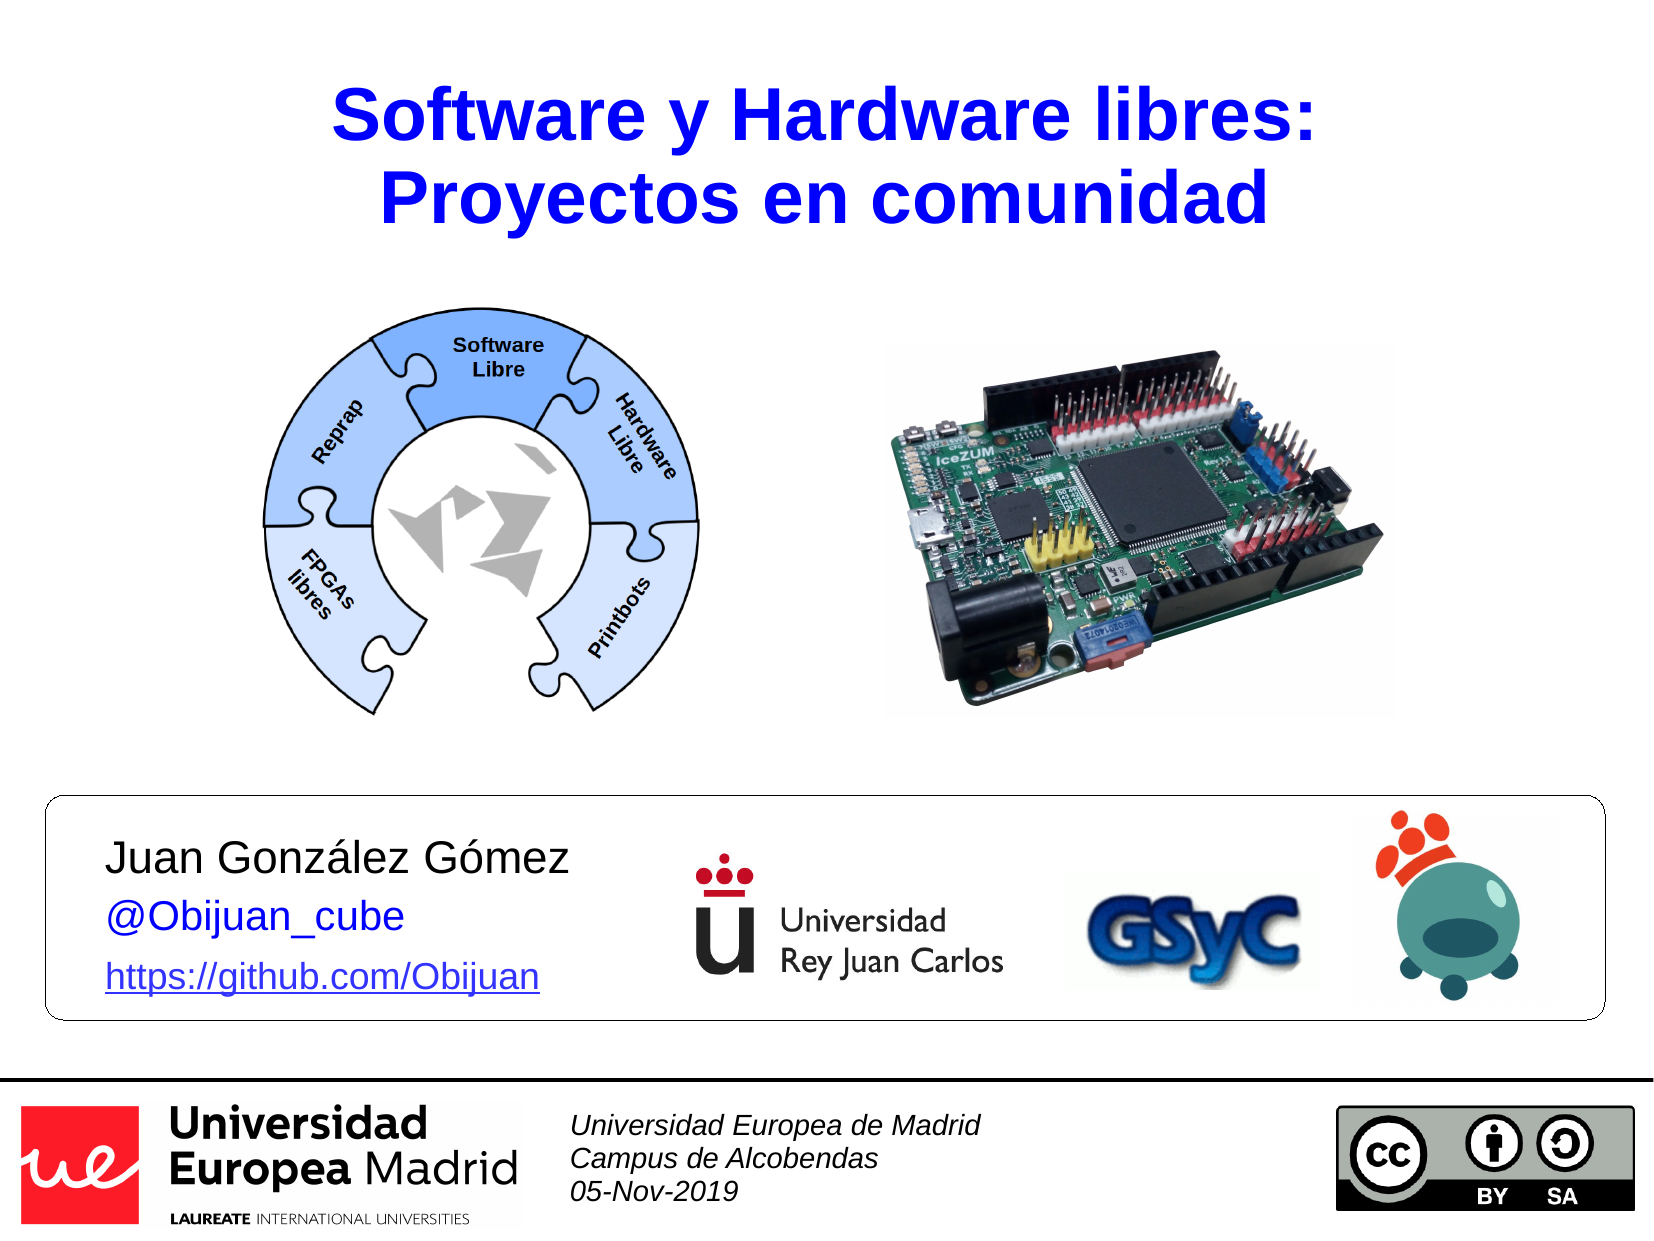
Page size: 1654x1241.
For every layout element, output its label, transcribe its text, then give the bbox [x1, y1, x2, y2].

picture [885, 344, 1396, 718]
text_box @Obijuan_cube [90, 885, 451, 961]
text_box Juan González Gómez [90, 825, 601, 916]
picture [1350, 810, 1561, 1006]
title Software y Hardware libres: Proyectos en comunidad [165, 45, 1486, 268]
picture [675, 840, 1019, 991]
text_box Universidad Europea de Madrid Campus de Alcobendas 05-Nov-2019 [555, 1101, 1126, 1216]
picture [257, 299, 706, 721]
picture [15, 1100, 522, 1231]
picture [1336, 1094, 1636, 1221]
text_box [45, 795, 1606, 1021]
picture [1065, 872, 1321, 991]
text_box https://github.com/Obijuan [90, 948, 556, 1006]
